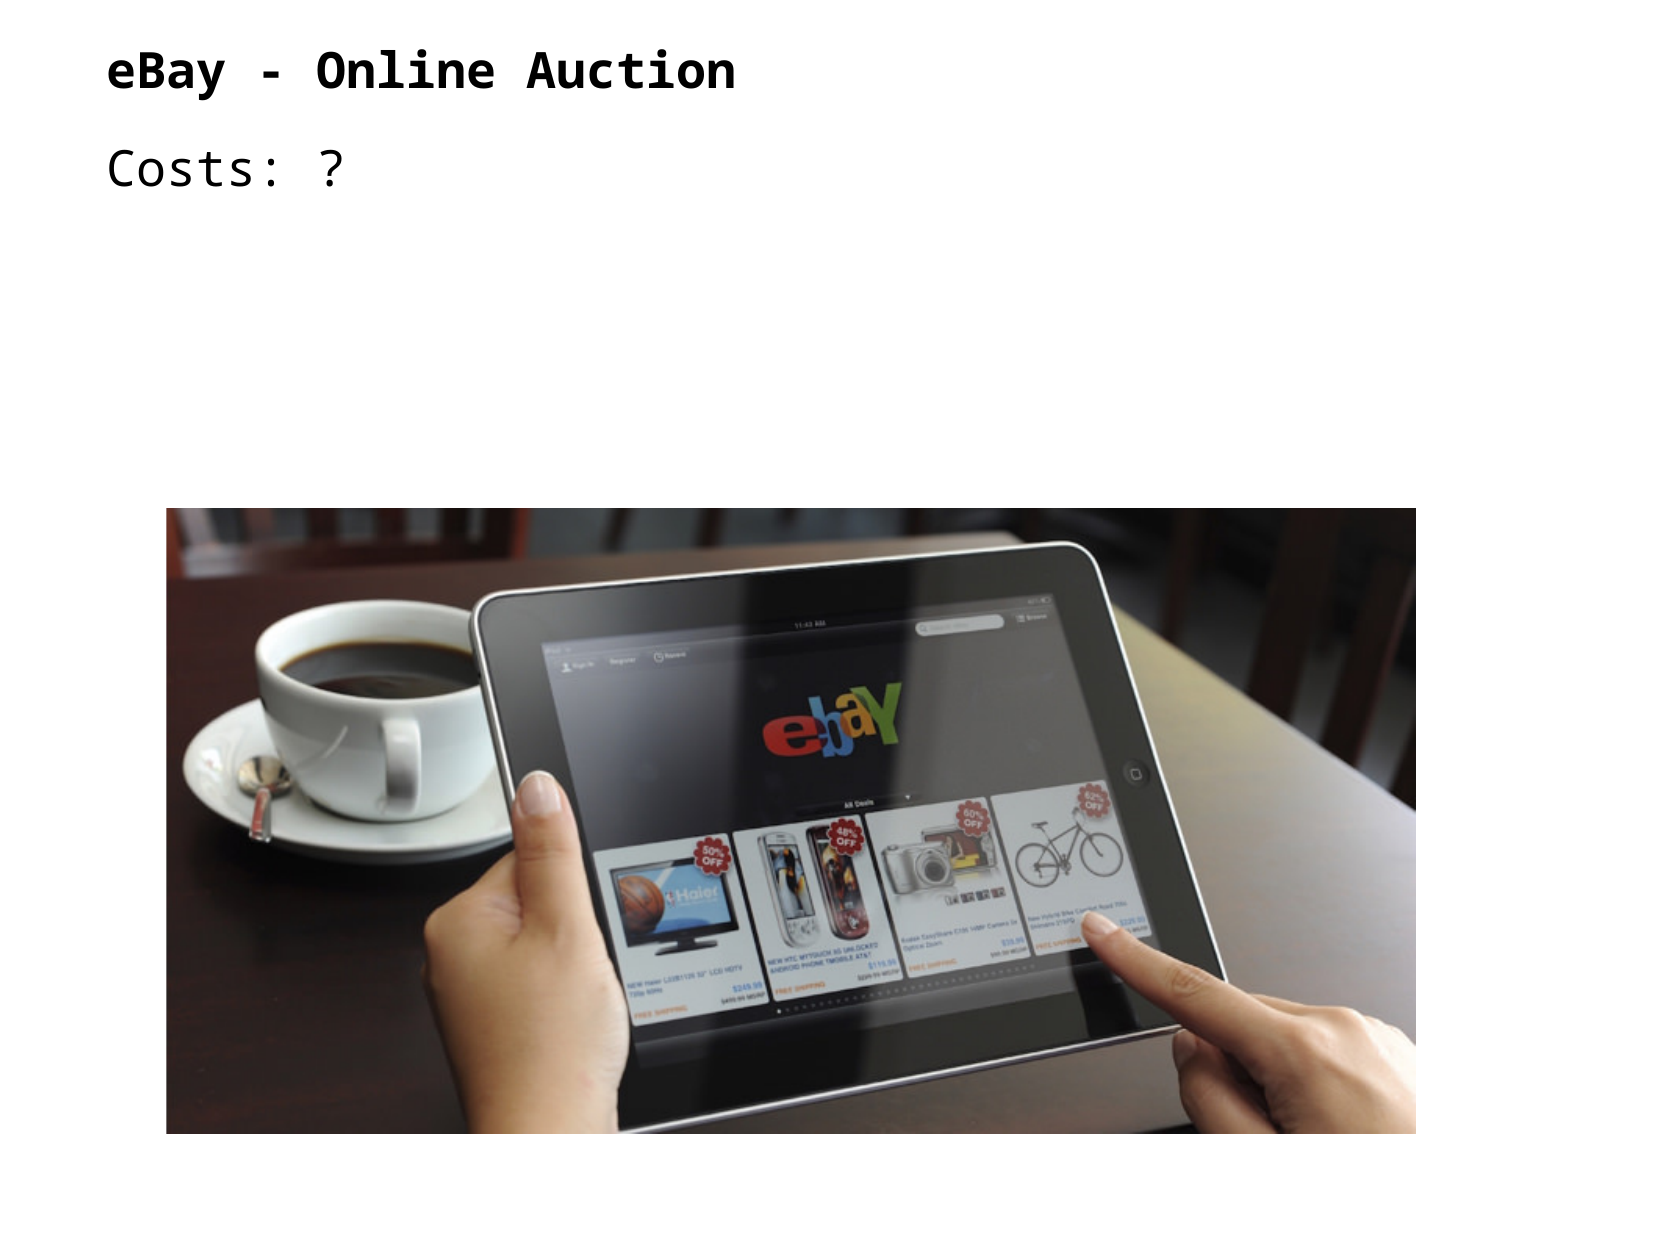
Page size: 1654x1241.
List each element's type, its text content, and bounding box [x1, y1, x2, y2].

picture [165, 508, 1416, 1134]
list eBay - Online Auction Costs: ? [35, 35, 1589, 508]
